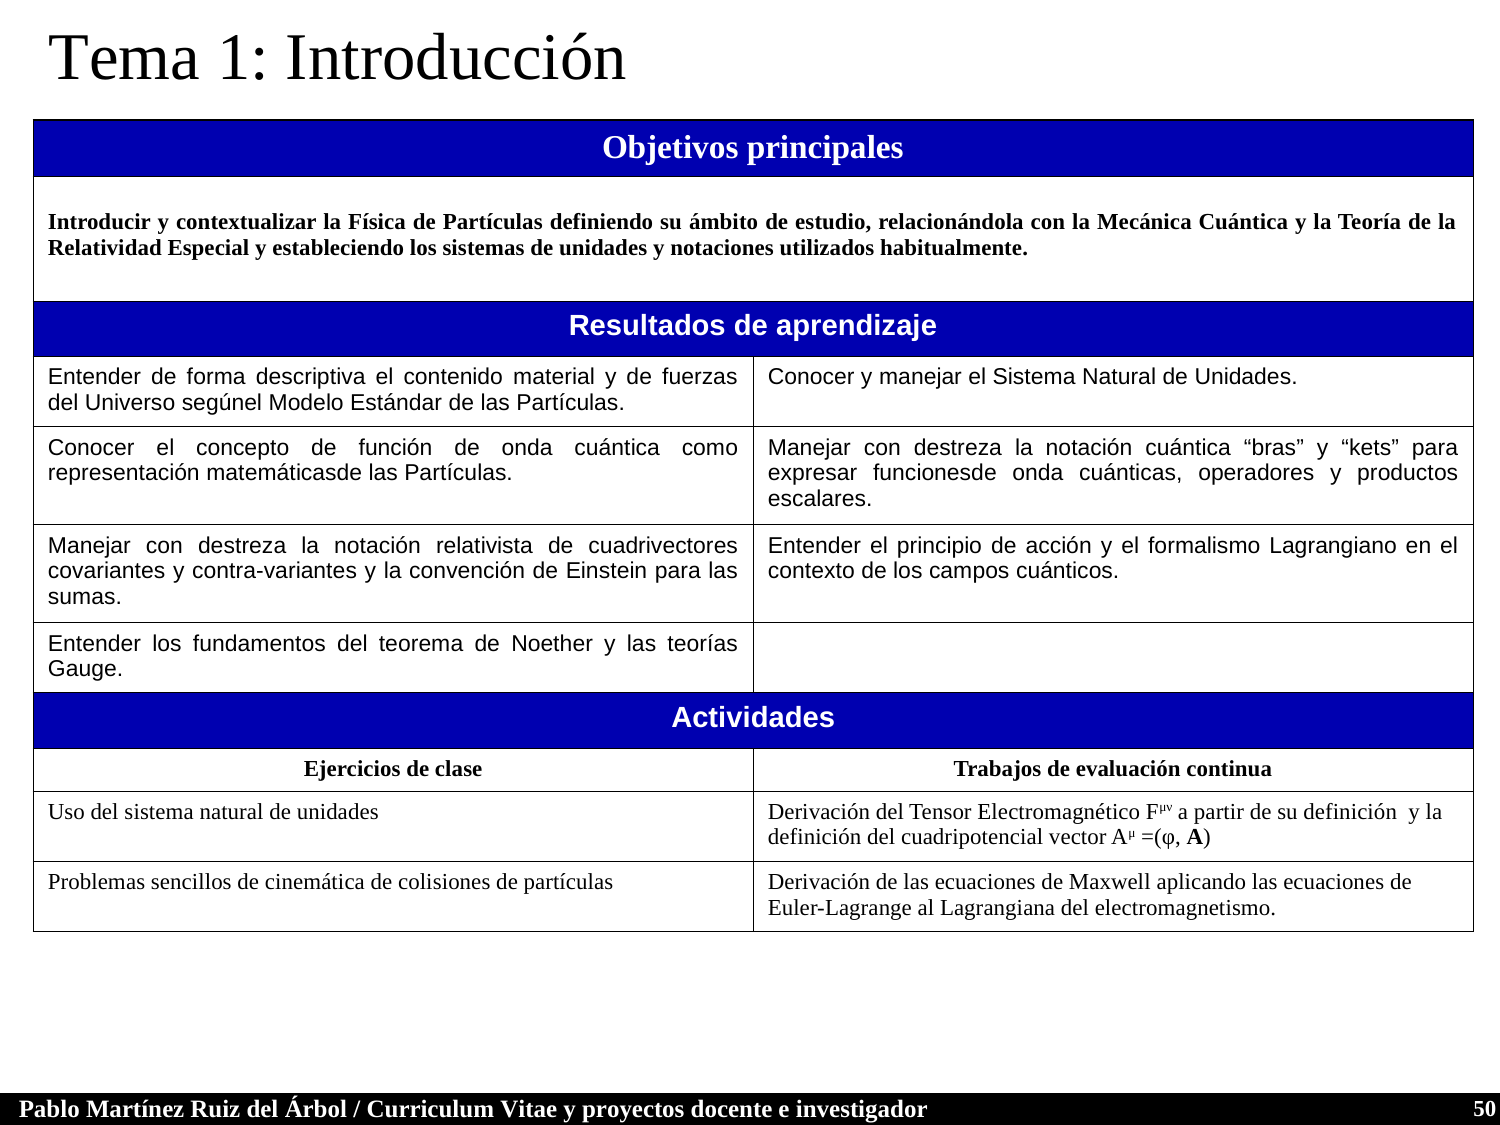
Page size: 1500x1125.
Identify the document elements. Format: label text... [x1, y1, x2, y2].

table_cell Uso del sistema natural de unidades [34, 792, 753, 861]
table_cell Ejercicios de clase [34, 749, 753, 791]
table_cell Conocer el concepto de función de onda cuántica como representación matemáticasde las Partículas. [34, 427, 753, 524]
table_header Objetivos principales [34, 121, 1473, 176]
table_cell [754, 623, 1473, 692]
table_cell Resultados de aprendizaje [34, 302, 1473, 356]
table_cell Introducir y contextualizar la Física de Partículas definiendo su ámbito de estudio, relacionándola con la Mecánica Cuántica y la Teoría de la Relatividad Especial y estableciendo los sistemas de unidades y notaciones utilizados habitualmente. [34, 177, 1473, 301]
table_cell Actividades [34, 693, 1473, 748]
table_cell Problemas sencillos de cinemática de colisiones de partículas [34, 862, 753, 931]
table_cell Conocer y manejar el Sistema Natural de Unidades. [754, 357, 1473, 426]
table_cell Trabajos de evaluación continua [754, 749, 1473, 791]
table_cell Derivación de las ecuaciones de Maxwell aplicando las ecuaciones de Euler-Lagrange al Lagrangiana del electromagnetismo. [754, 862, 1473, 931]
text_box Tema 1: Introducción [0, 3, 691, 111]
table_cell Entender de forma descriptiva el contenido material y de fuerzas del Universo segúnel Modelo Estándar de las Partículas. [34, 357, 753, 426]
table_cell Manejar con destreza la notación relativista de cuadrivectores covariantes y contra-variantes y la convención de Einstein para las sumas. [34, 525, 753, 622]
table_cell Derivación del Tensor Electromagnético Fμν a partir de su definición y la definición del cuadripotencial vector Aμ =(φ, A) [754, 792, 1473, 861]
table_cell Manejar con destreza la notación cuántica “bras” y “kets” para expresar funcionesde onda cuánticas, operadores y productos escalares. [754, 427, 1473, 524]
table_cell Entender el principio de acción y el formalismo Lagrangiano en el contexto de los campos cuánticos. [754, 525, 1473, 622]
table_cell Entender los fundamentos del teorema de Noether y las teorías Gauge. [34, 623, 753, 692]
